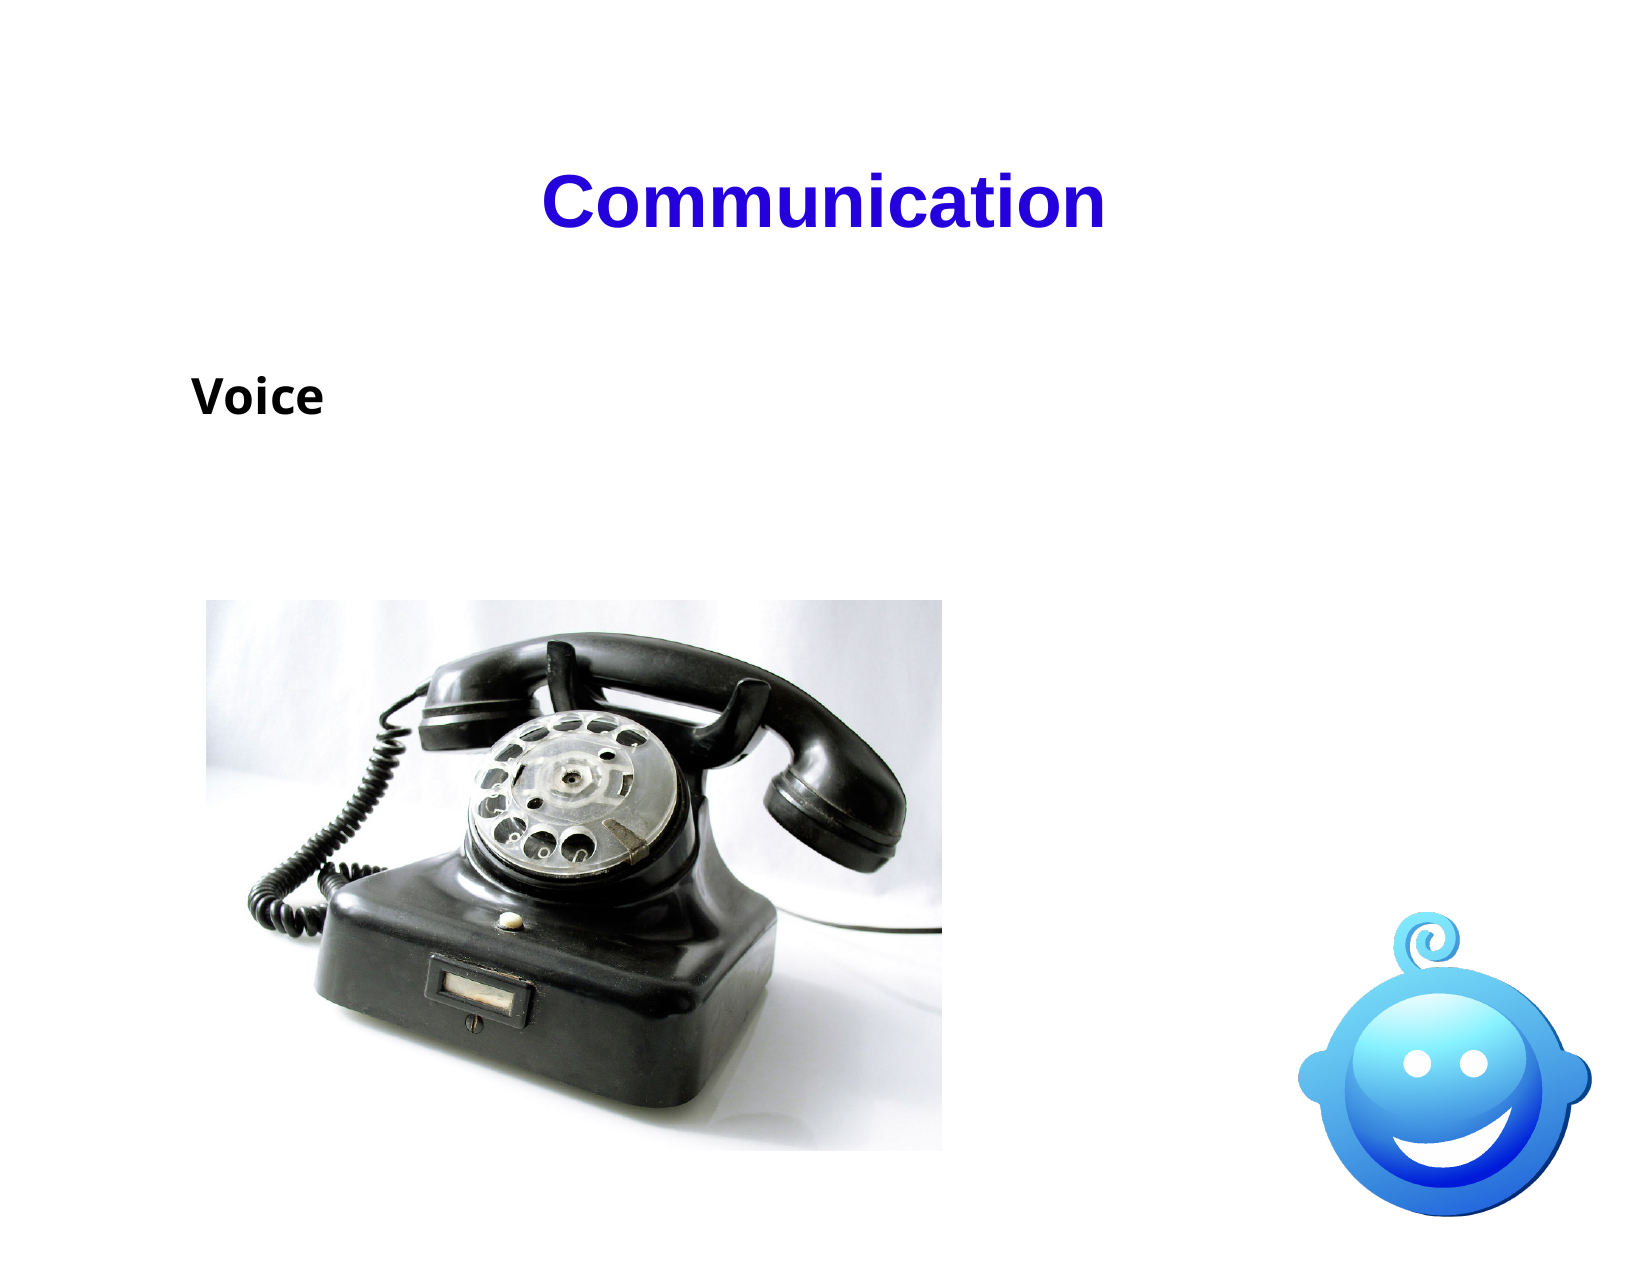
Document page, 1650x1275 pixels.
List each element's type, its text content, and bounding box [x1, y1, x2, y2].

picture [206, 600, 942, 1152]
text_box Voice [176, 353, 333, 429]
title Communication [135, 104, 1515, 299]
picture [1298, 911, 1592, 1217]
